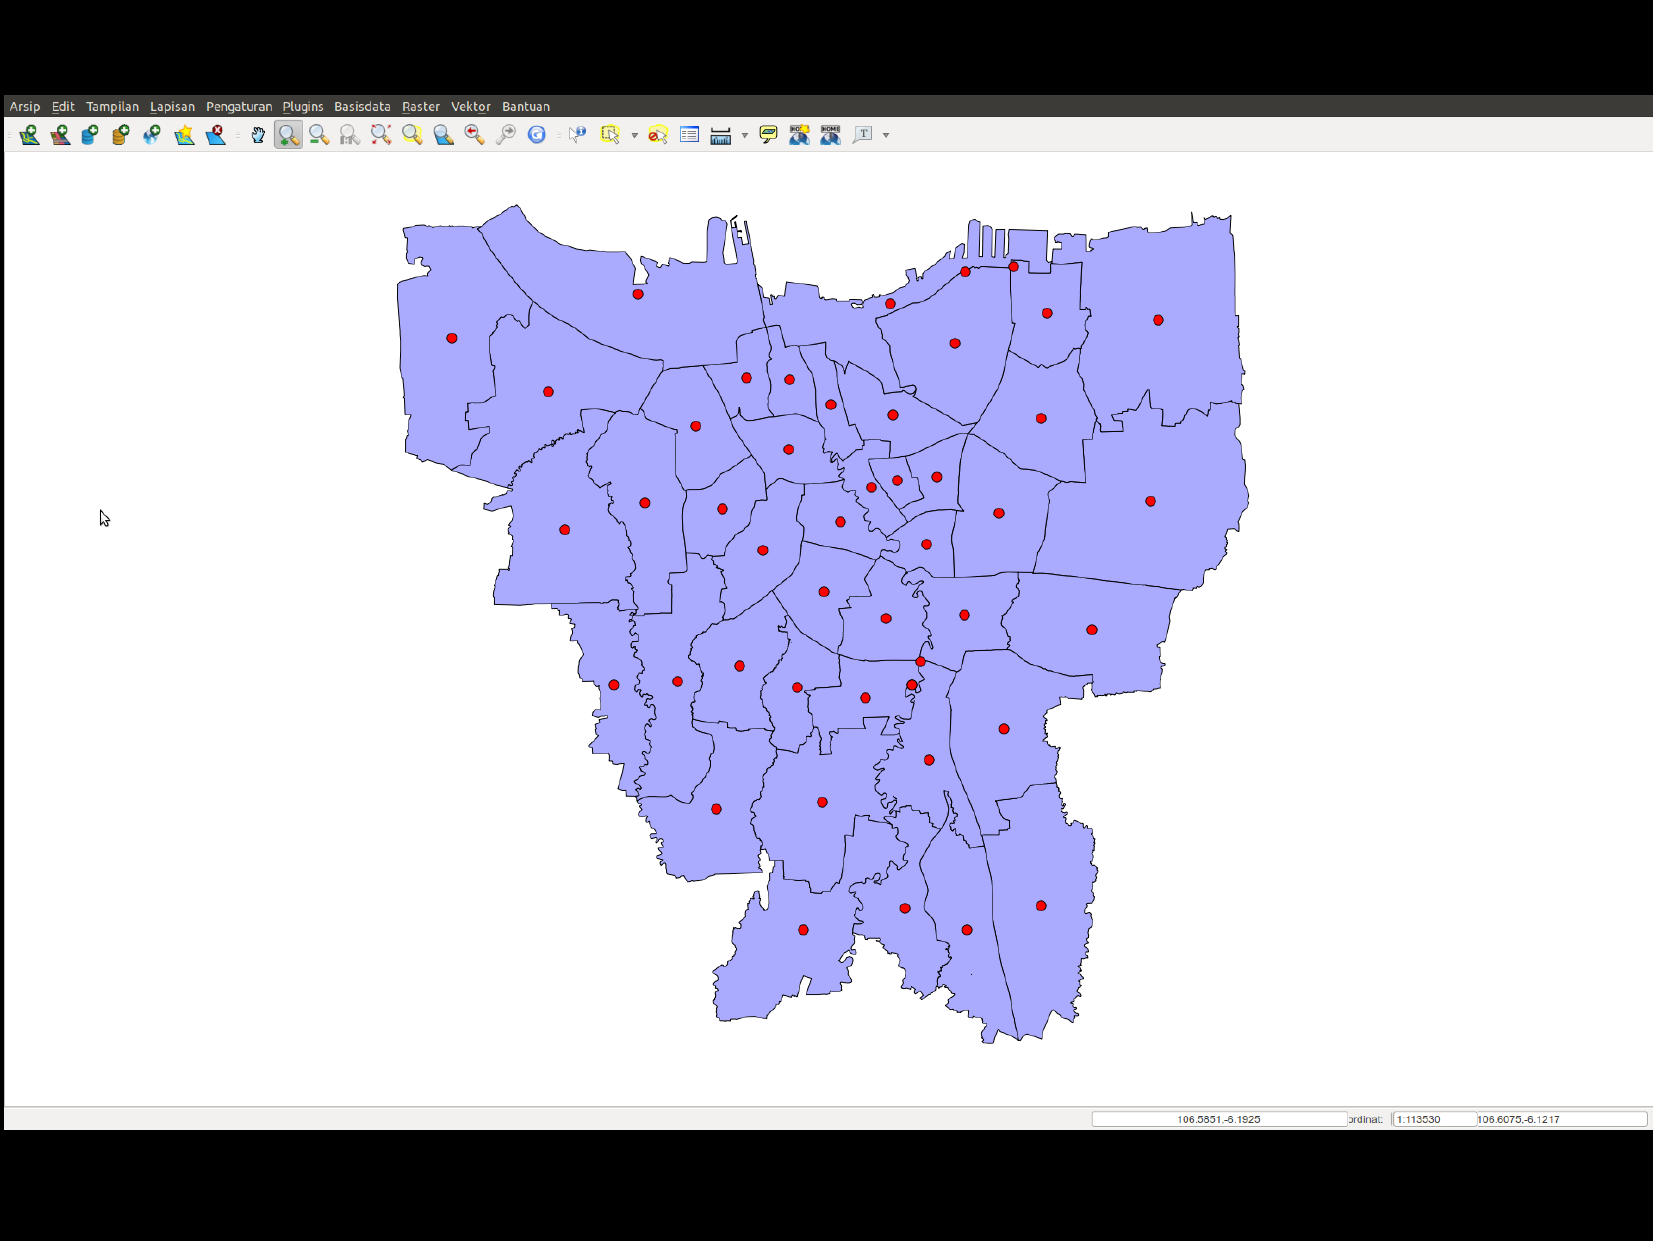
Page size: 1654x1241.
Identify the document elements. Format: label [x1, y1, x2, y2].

picture [4, 95, 1653, 1130]
